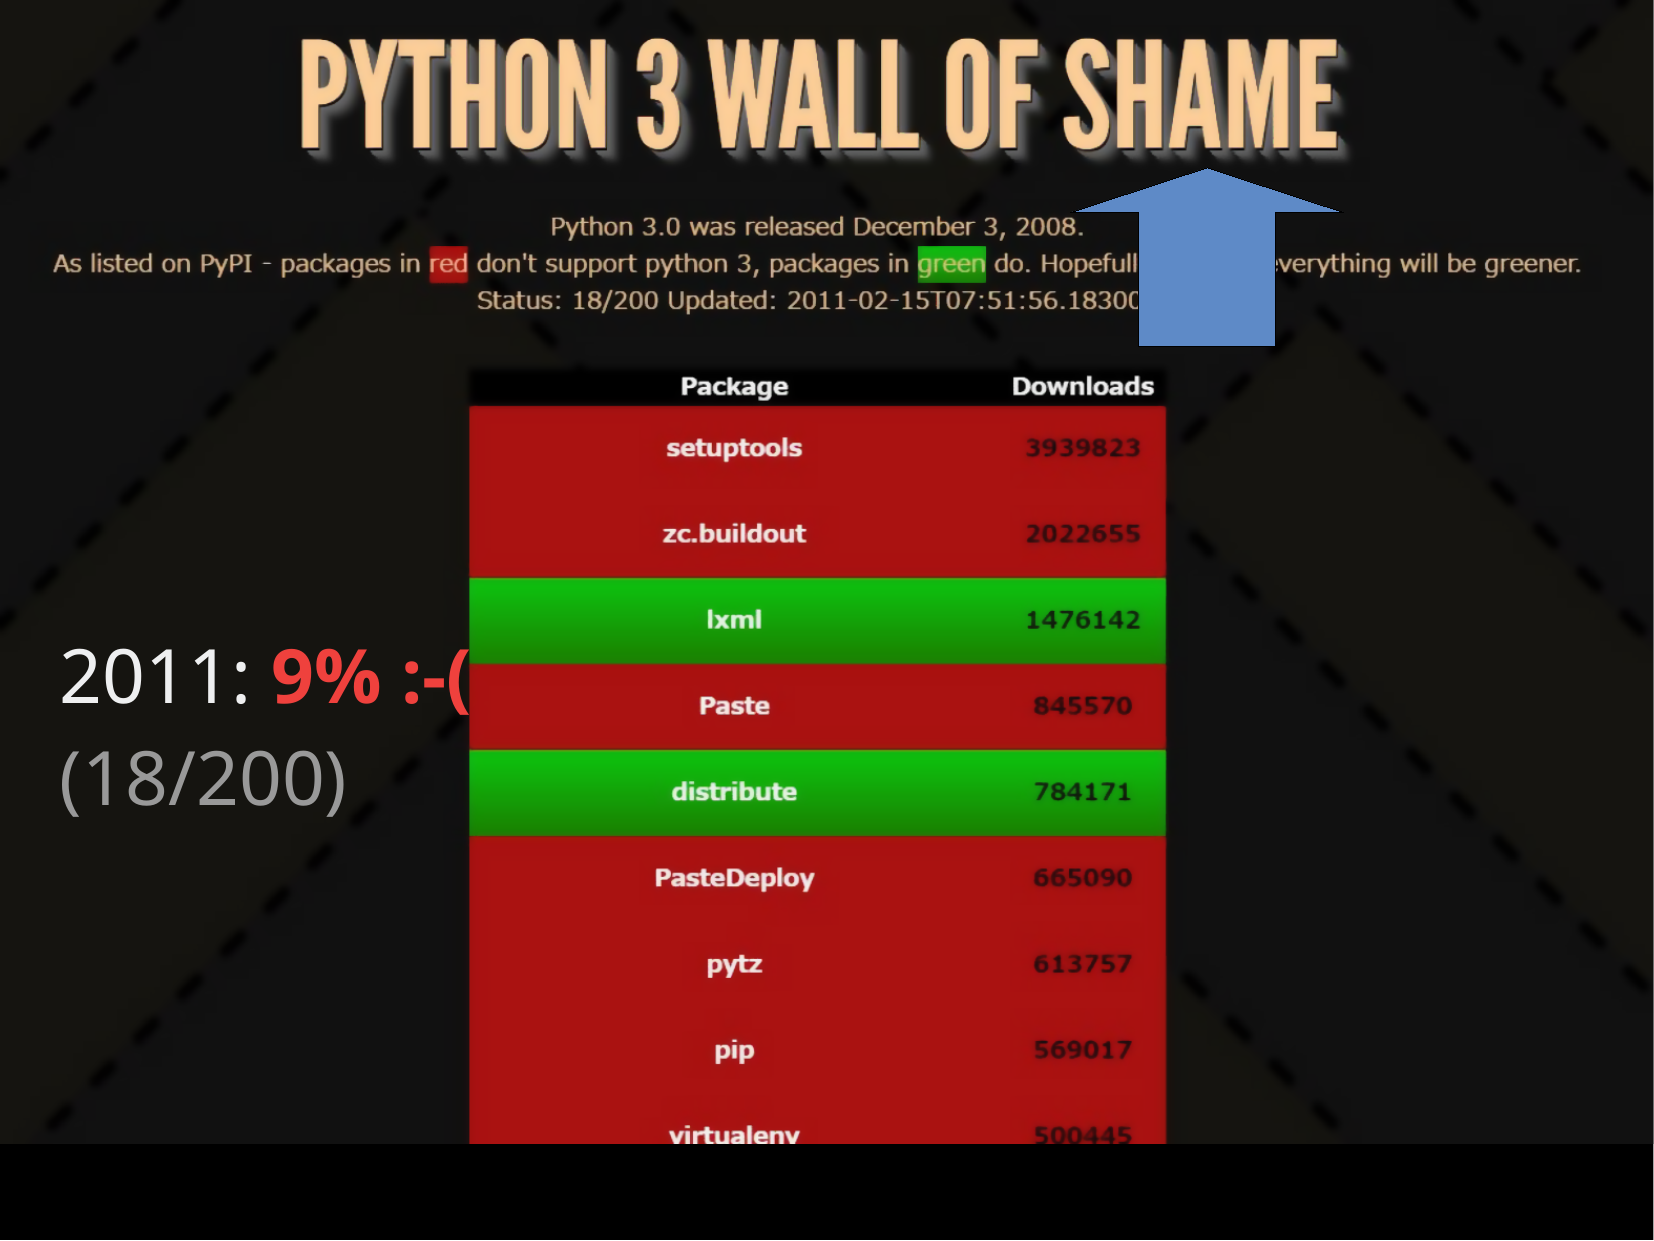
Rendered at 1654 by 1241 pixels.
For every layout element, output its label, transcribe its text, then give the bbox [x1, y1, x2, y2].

text_box 2011: 9% :-( (18/200) [45, 615, 447, 798]
text_box [1070, 167, 1344, 347]
picture [0, 0, 1654, 1144]
